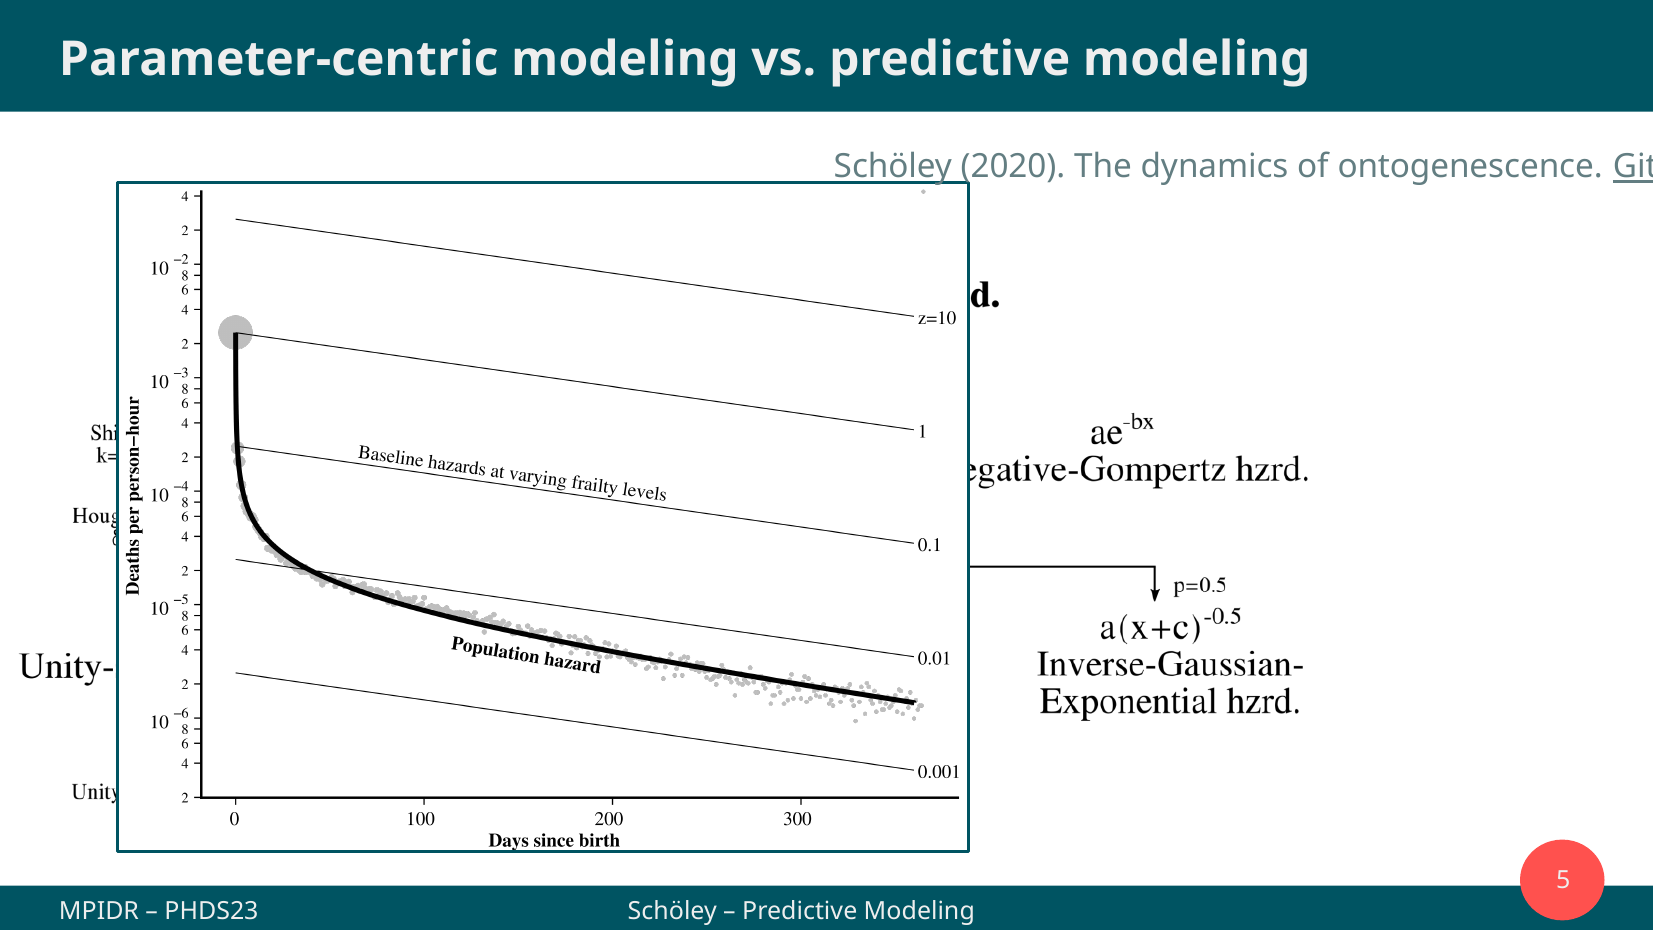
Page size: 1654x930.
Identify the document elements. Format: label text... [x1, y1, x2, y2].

picture [118, 183, 967, 850]
picture [12, 215, 1316, 862]
text_box Schöley (2020). The dynamics of ontogenescence. Github link. [818, 134, 1653, 189]
title Parameter-centric modeling vs. predictive modeling [58, 0, 1594, 117]
